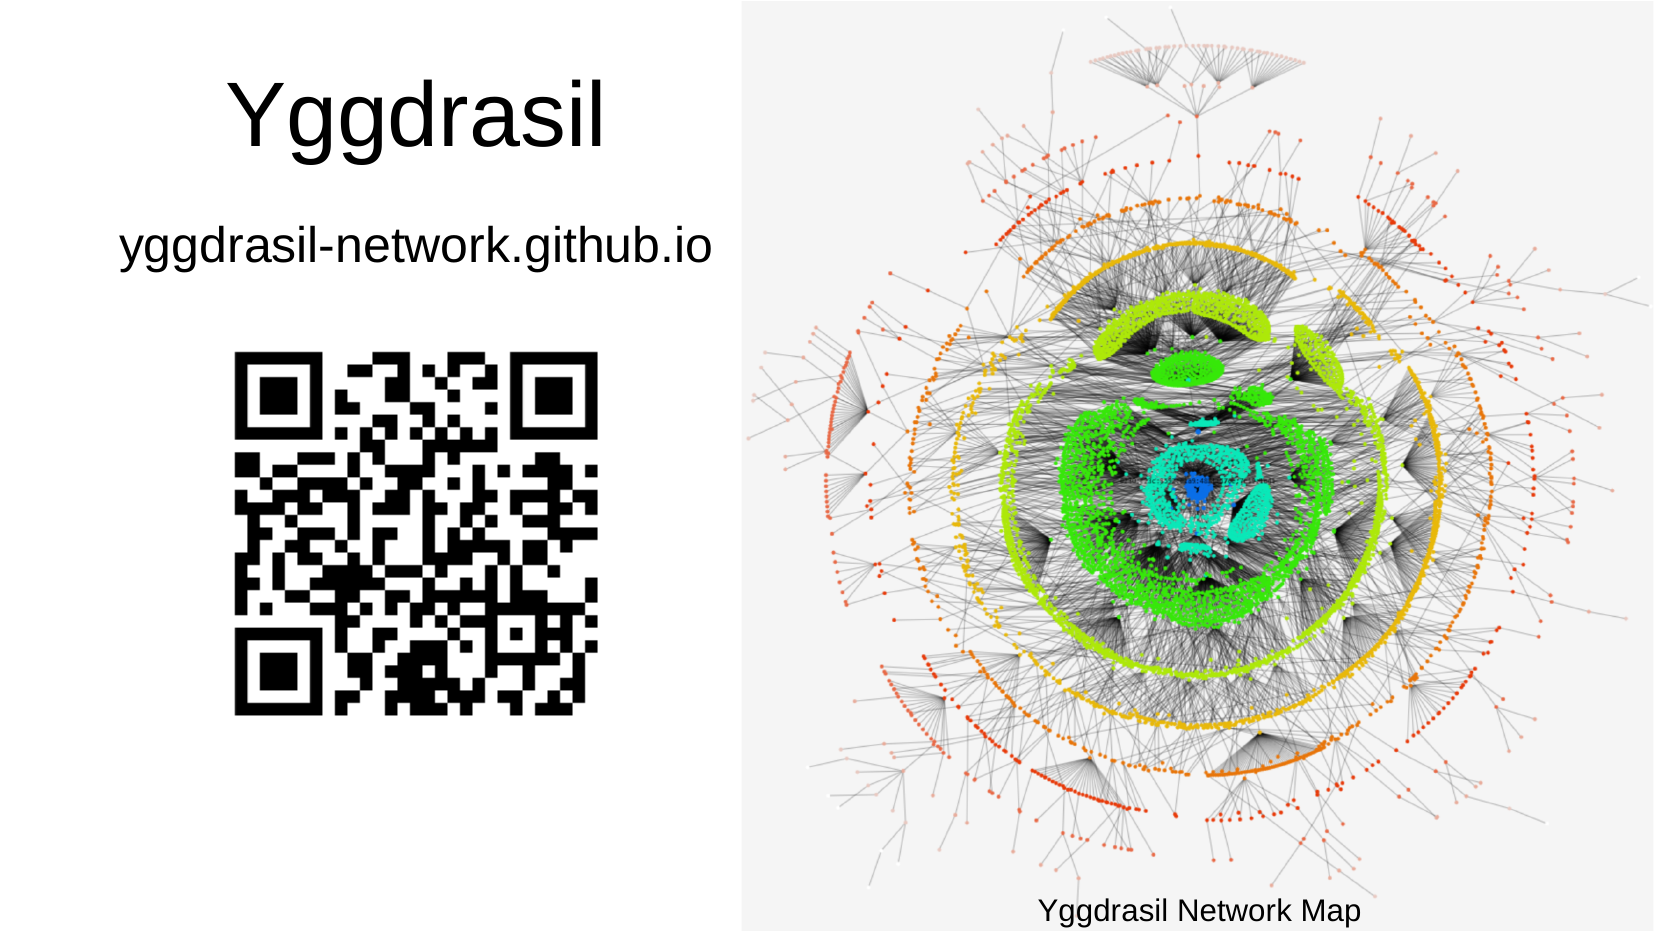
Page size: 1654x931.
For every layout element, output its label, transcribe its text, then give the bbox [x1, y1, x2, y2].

title Yggdrasil [86, 37, 741, 193]
text_box Yggdrasil Network Map [750, 886, 1651, 931]
list yggdrasil-network.github.io [82, 217, 741, 758]
picture [182, 299, 651, 769]
picture [741, 1, 1654, 931]
